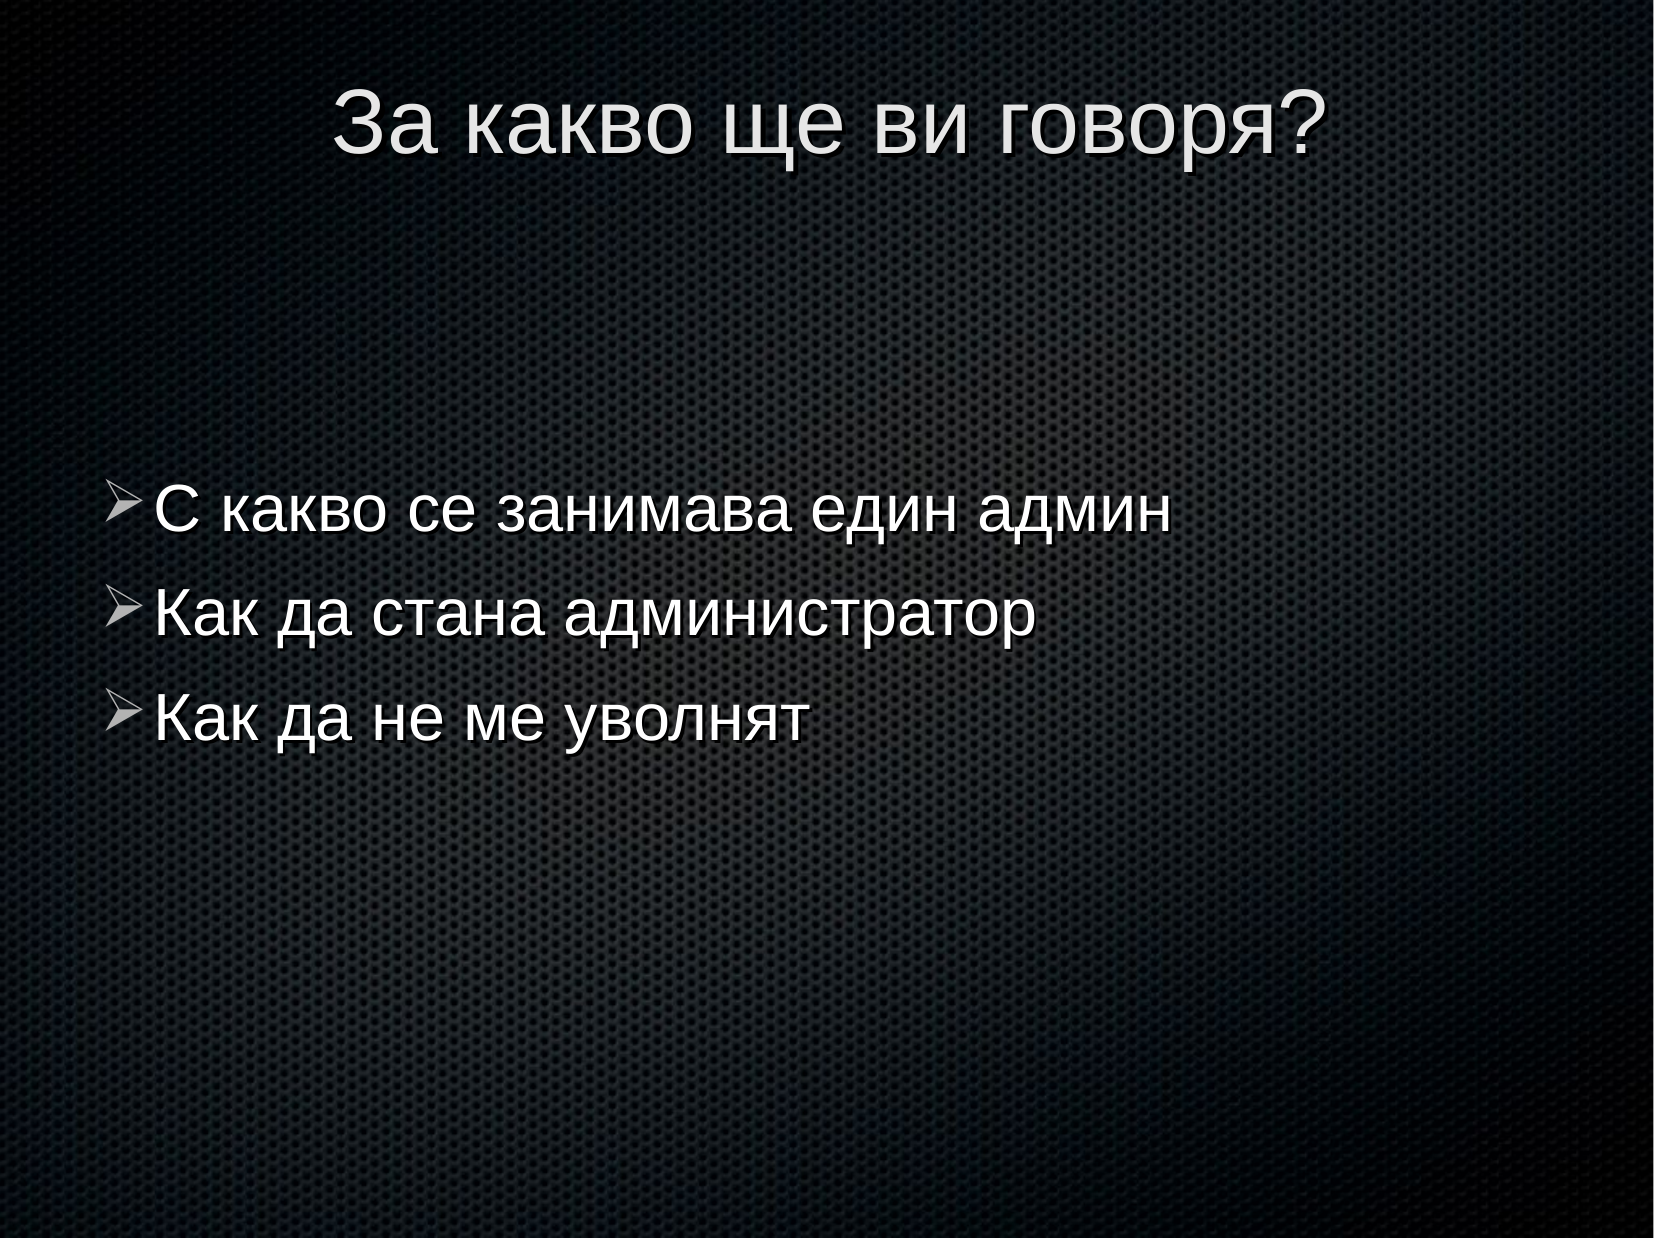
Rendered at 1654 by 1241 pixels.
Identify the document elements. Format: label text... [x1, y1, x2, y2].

picture [0, 0, 1654, 1238]
list С какво се занимава един админ Как да стана администратор Как да не ме уволнят [82, 262, 1571, 1148]
title За какво ще ви говоря? [86, 25, 1576, 218]
